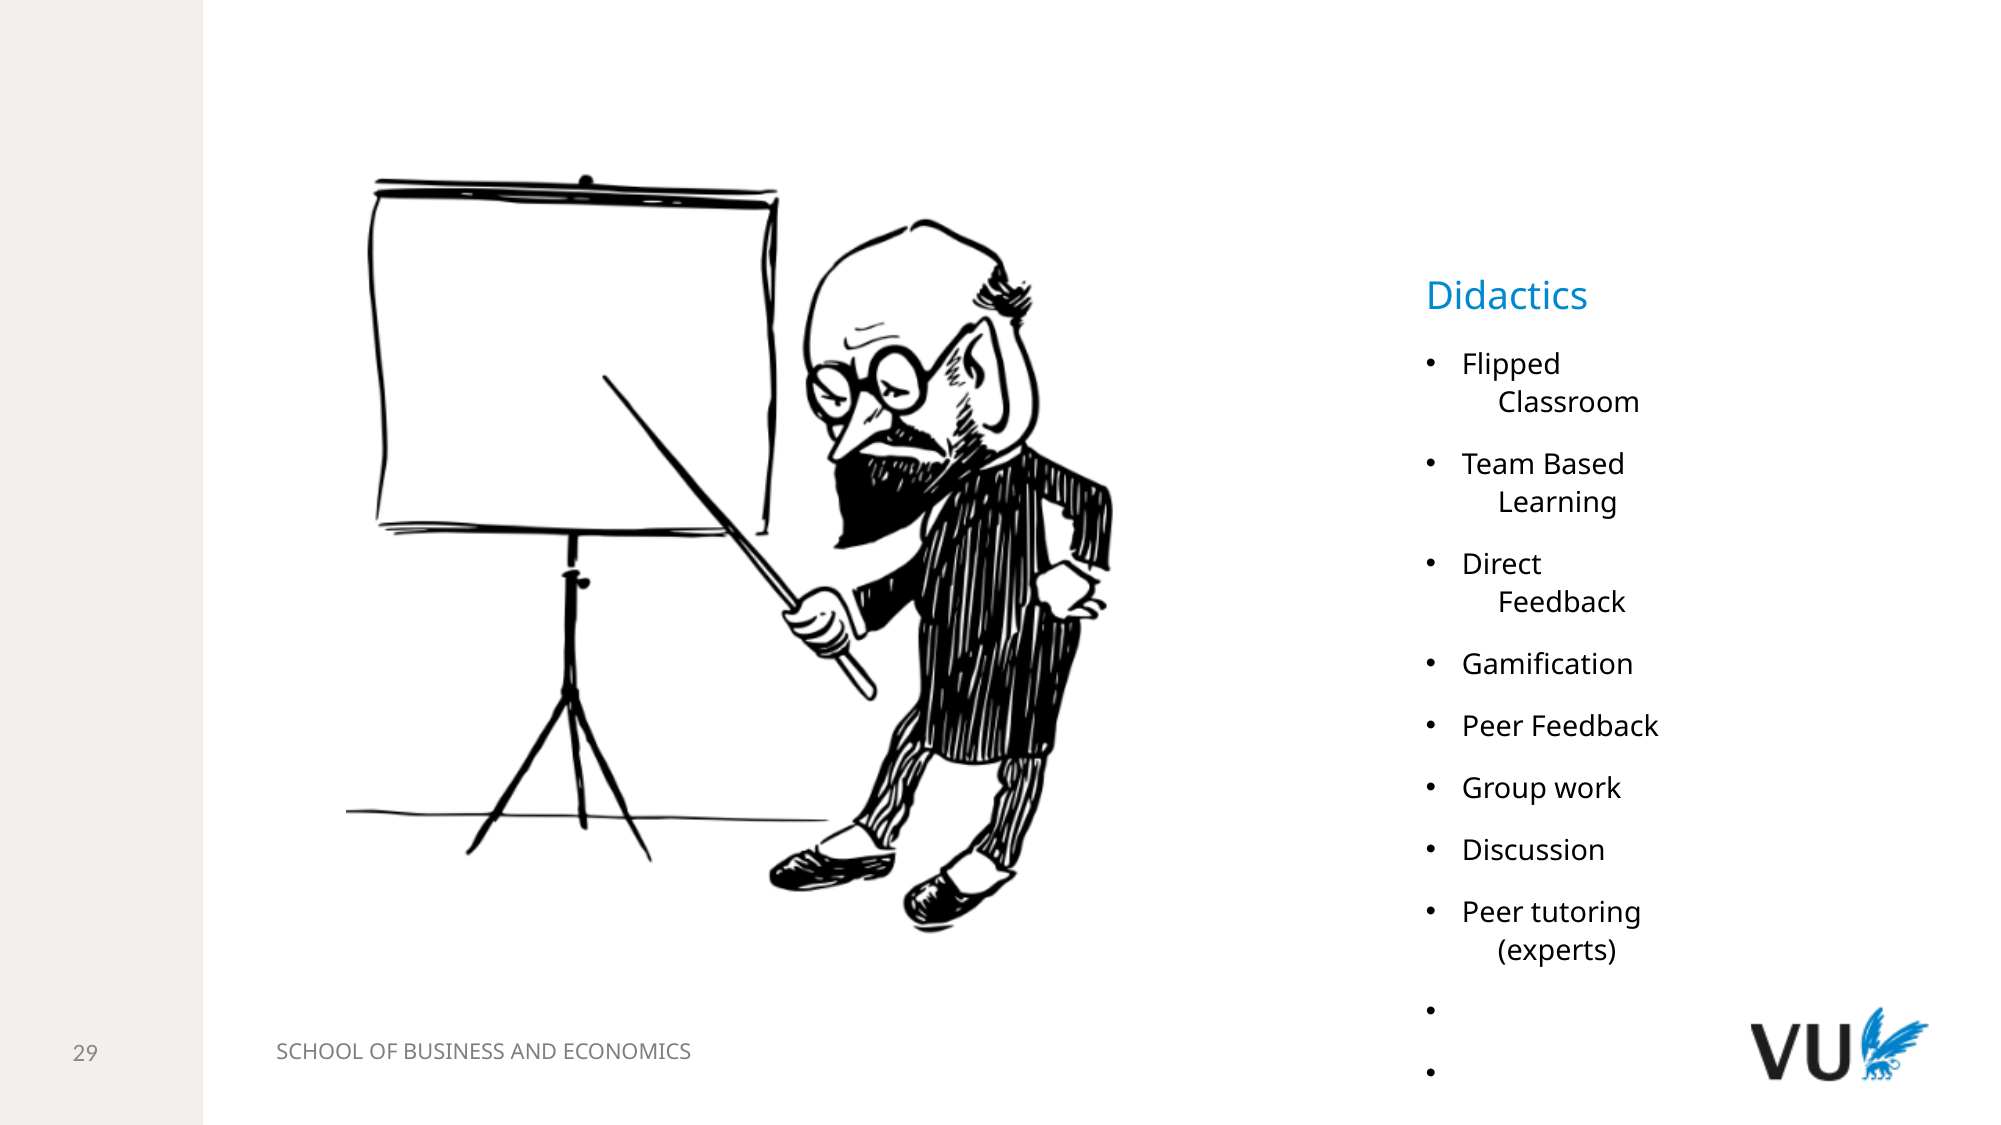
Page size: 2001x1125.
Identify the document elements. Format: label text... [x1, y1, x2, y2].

picture [346, 162, 1124, 938]
text_box SCHOOL OF BUSINESS AND ECONOMICS [276, 977, 1413, 1125]
text_box 26 [72, 977, 173, 1125]
list Didactics Flipped Classroom Team Based Learning Direct Feedback Gamification Peer Feedback Group work Discussion Peer tutoring (experts) [1287, 264, 1927, 966]
